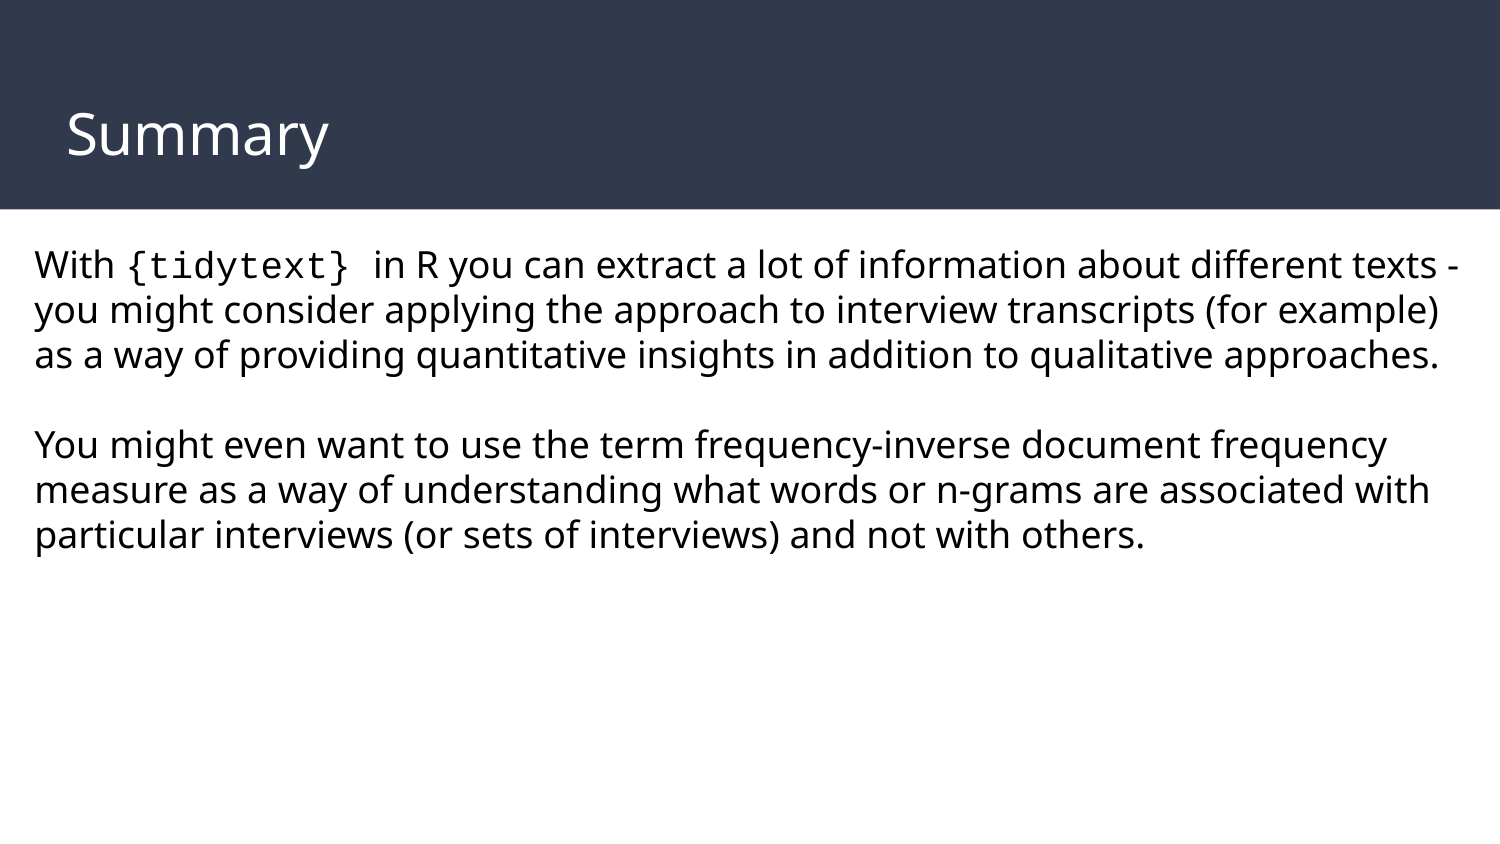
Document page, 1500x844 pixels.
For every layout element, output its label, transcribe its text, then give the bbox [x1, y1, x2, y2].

title Summary [51, 82, 1449, 185]
text_box With {tidytext} in R you can extract a lot of information about different texts - you might consider applying the approach to interview transcripts (for example) as a way of providing quantitative insights in addition to qualitative approaches. You might even want to use the term frequency-inverse document frequency measure as a way of understanding what words or n-grams are associated with particular interviews (or sets of interviews) and not with others. [19, 225, 1488, 571]
